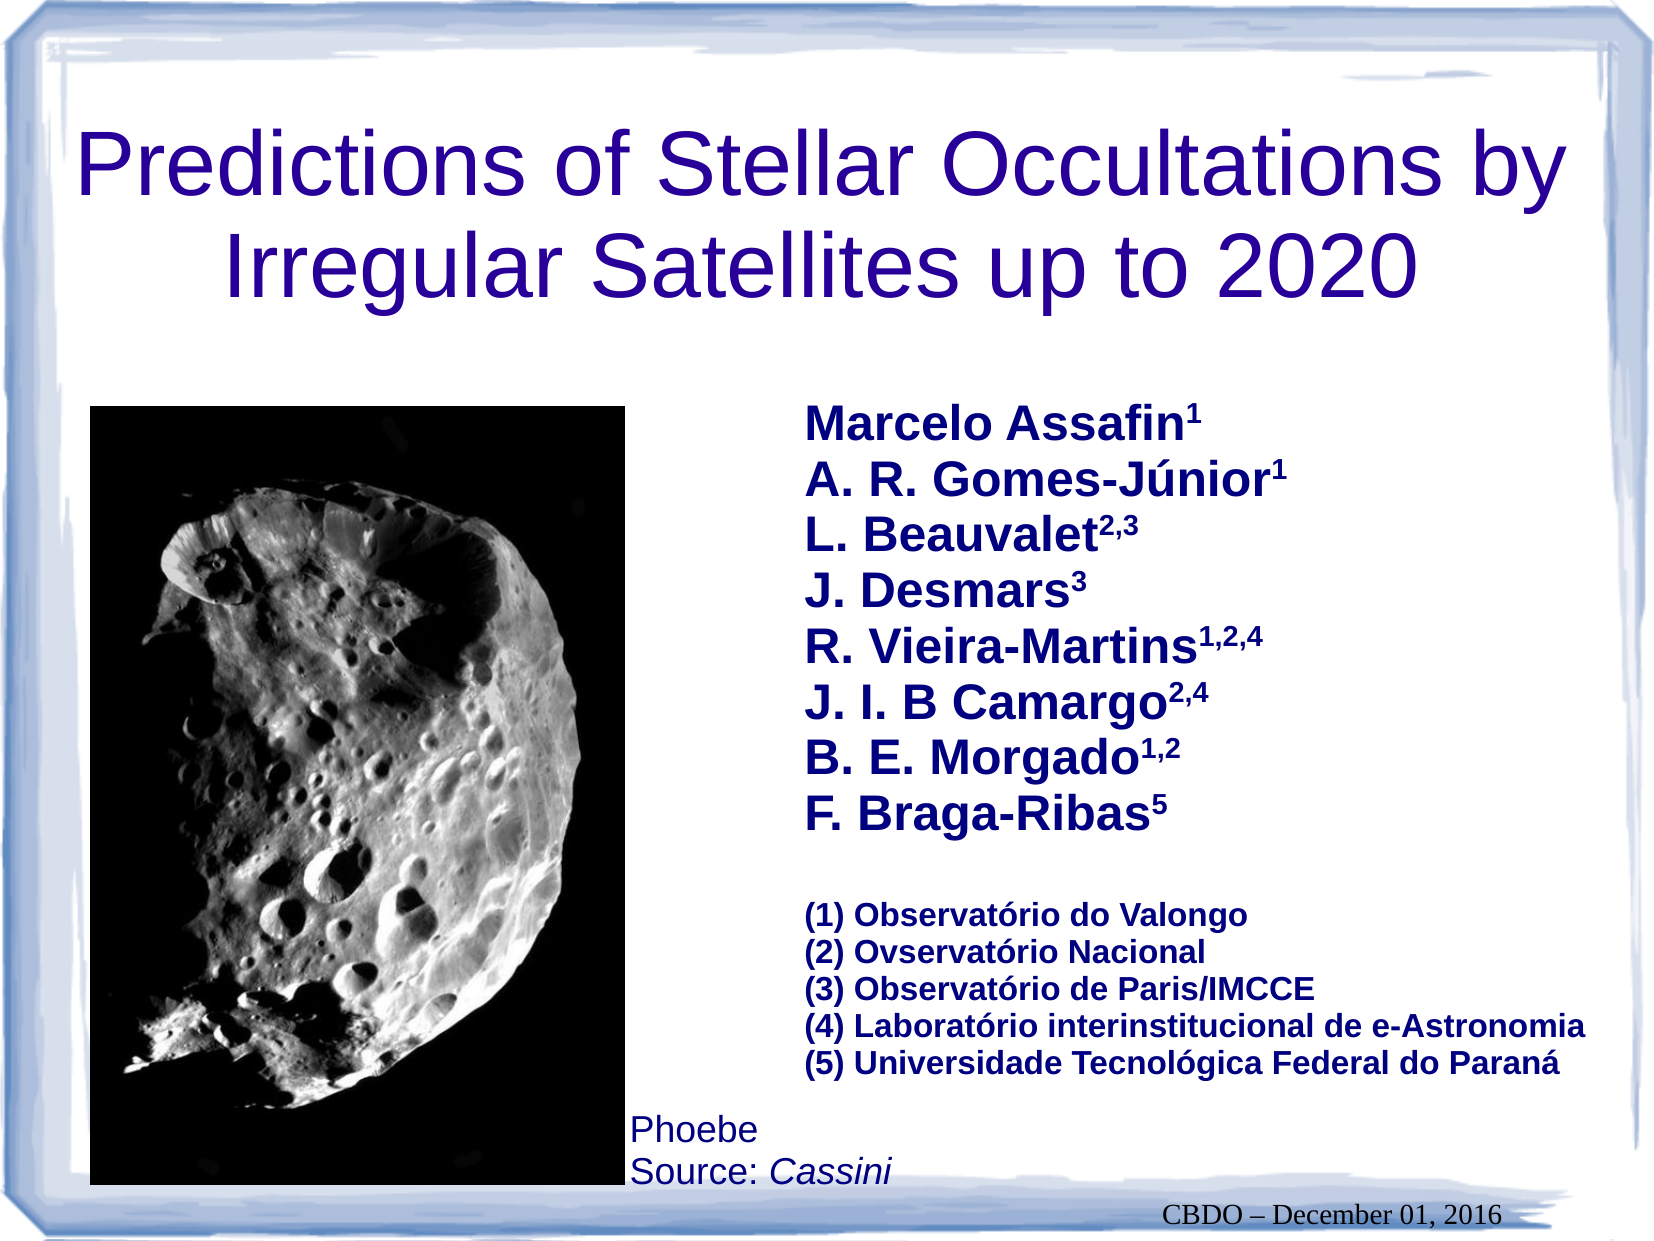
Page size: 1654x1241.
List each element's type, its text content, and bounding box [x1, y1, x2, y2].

picture [0, 0, 1654, 1241]
title Predictions of Stellar Occultations by Irregular Satellites up to 2020 [69, 69, 1576, 361]
text_box Marcelo Assafin1 A. R. Gomes-Júnior1 L. Beauvalet2,3 J. Desmars3 R. Vieira-Martins1,2,4 J. I. B Camargo2,4 B. E. Morgado1,2 F. Braga-Ribas5 (1) Observatório do Valongo (2) Ovservatório Nacional (3) Observatório de Paris/IMCCE (4) Laboratório interinstitucional de e-Astronomia (5) Universidade Tecnológica Federal do Paraná [789, 387, 1602, 1183]
text_box Phoebe Source: Cassini [614, 1101, 907, 1201]
